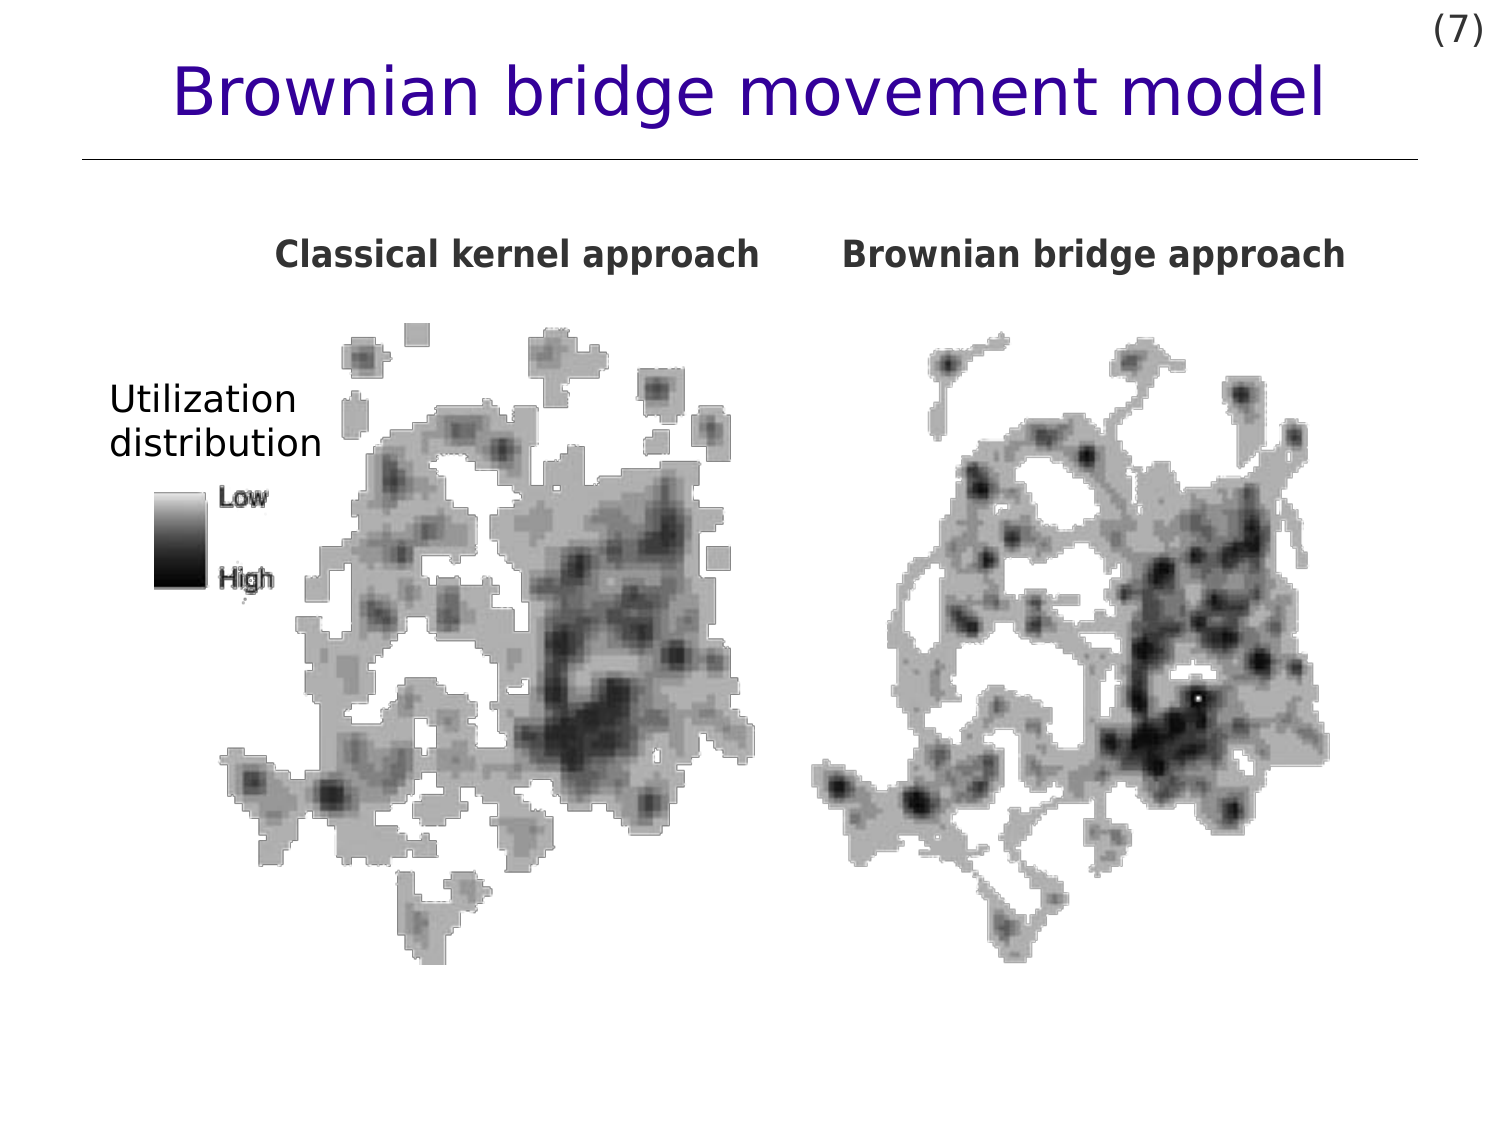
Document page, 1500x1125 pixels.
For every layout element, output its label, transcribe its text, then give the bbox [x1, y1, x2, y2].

picture [154, 323, 1341, 965]
text_box Brownian bridge approach [826, 225, 1362, 284]
title Brownian bridge movement model [171, 42, 1329, 142]
text_box (7) [1417, 0, 1500, 60]
text_box Utilization distribution [94, 370, 339, 473]
text_box Classical kernel approach [259, 225, 776, 284]
